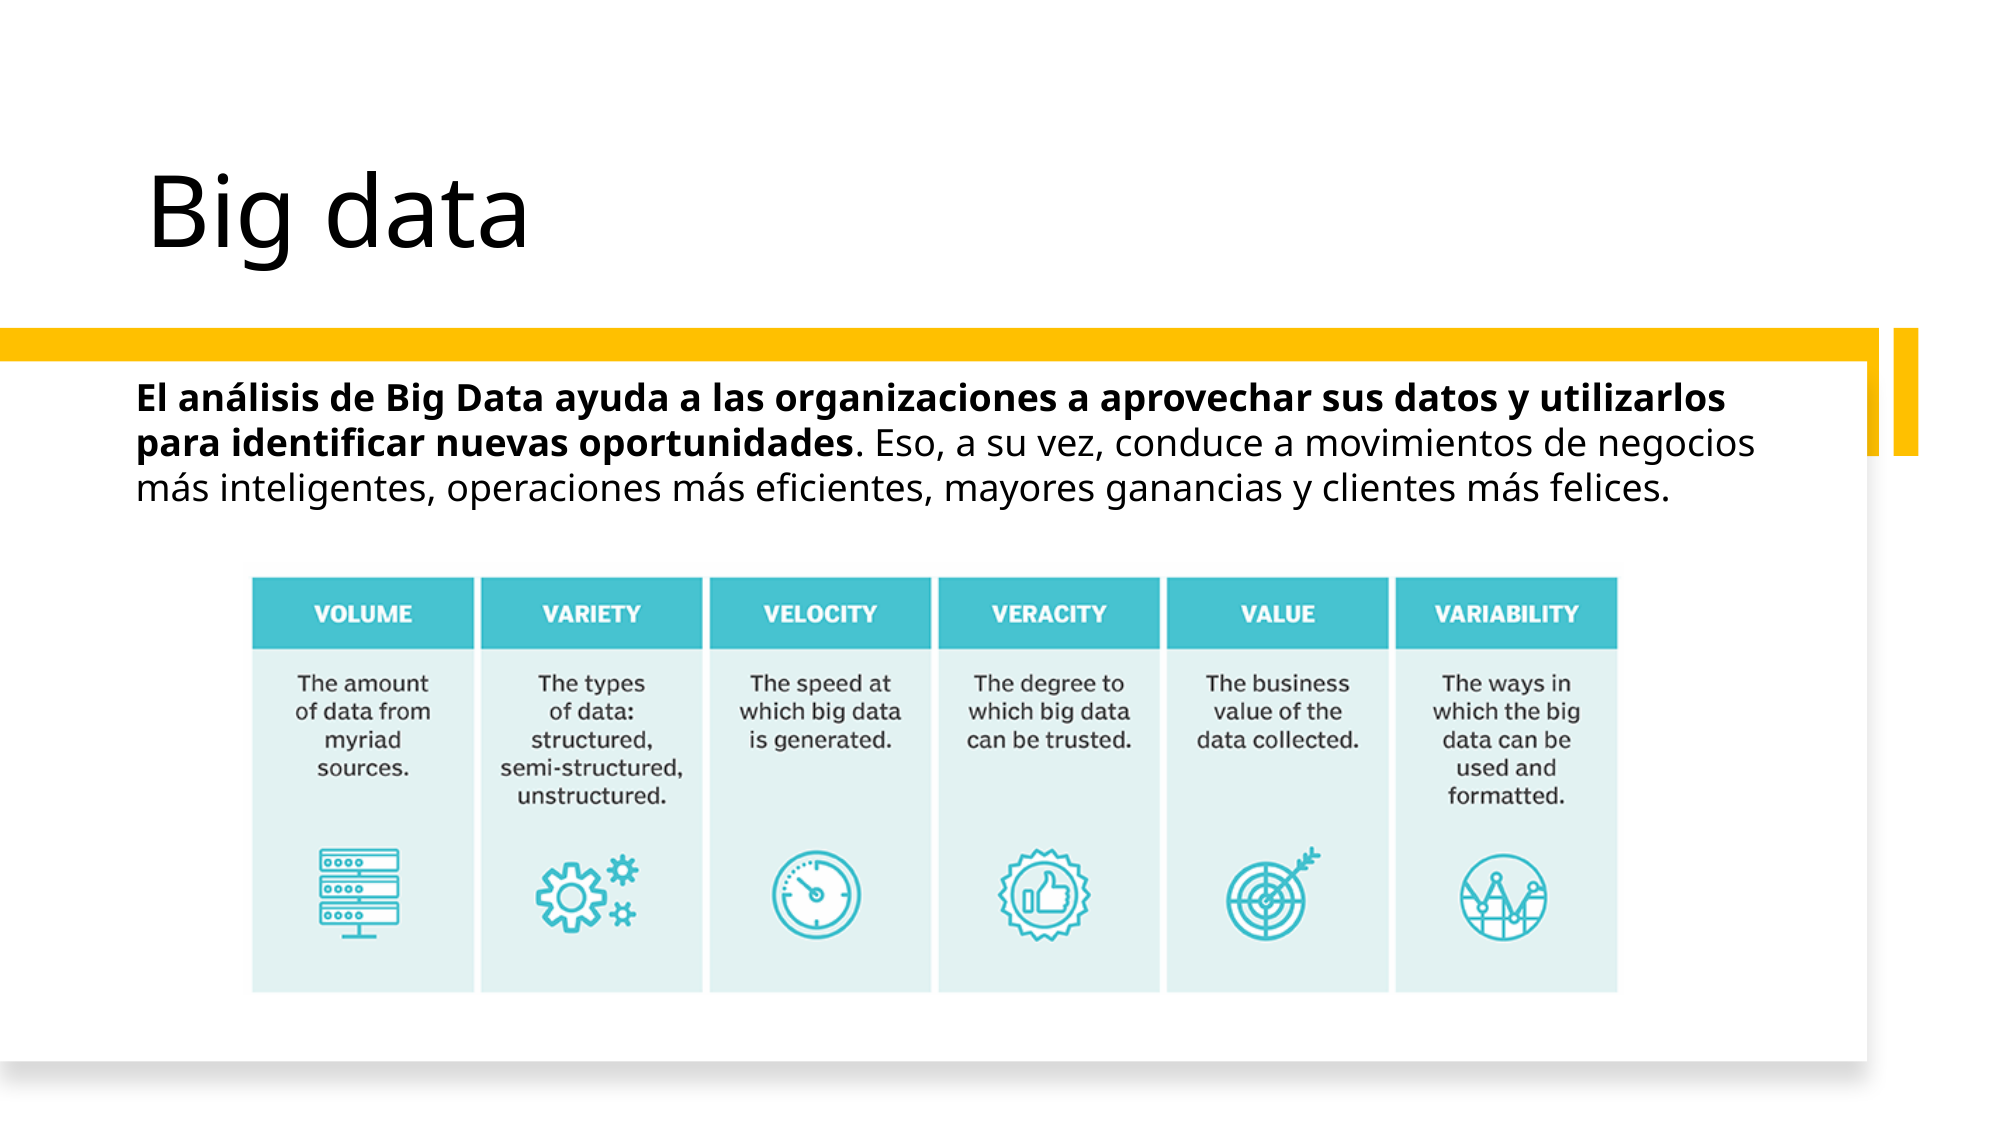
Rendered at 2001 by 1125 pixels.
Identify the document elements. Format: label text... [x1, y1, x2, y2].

text_box [1893, 327, 1919, 456]
picture [243, 562, 1624, 995]
text_box [0, 327, 1879, 1062]
title Big data [130, 63, 1782, 277]
text_box El análisis de Big Data ayuda a las organizaciones a aprovechar sus datos y utilizarlos para identificar nuevas oportunidades. Eso, a su vez, conduce a movimientos de negocios más inteligentes, operaciones más eficientes, mayores ganancias y clientes más felices. [120, 366, 1812, 517]
